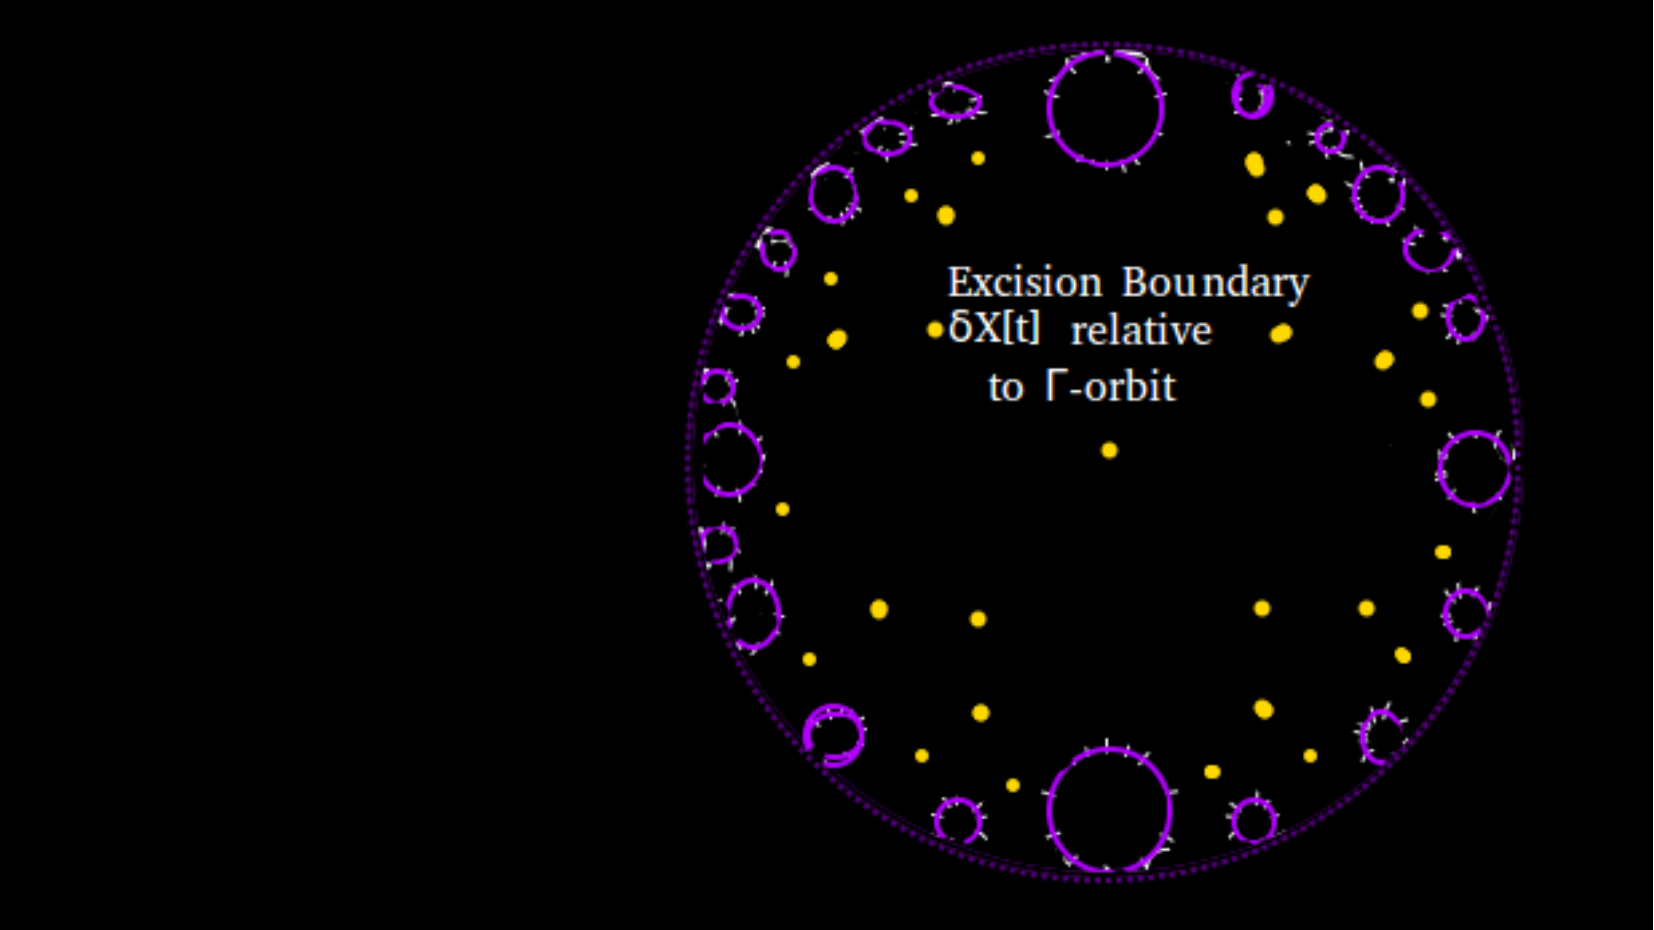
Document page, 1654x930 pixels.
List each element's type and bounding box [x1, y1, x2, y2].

picture [600, 29, 1634, 901]
